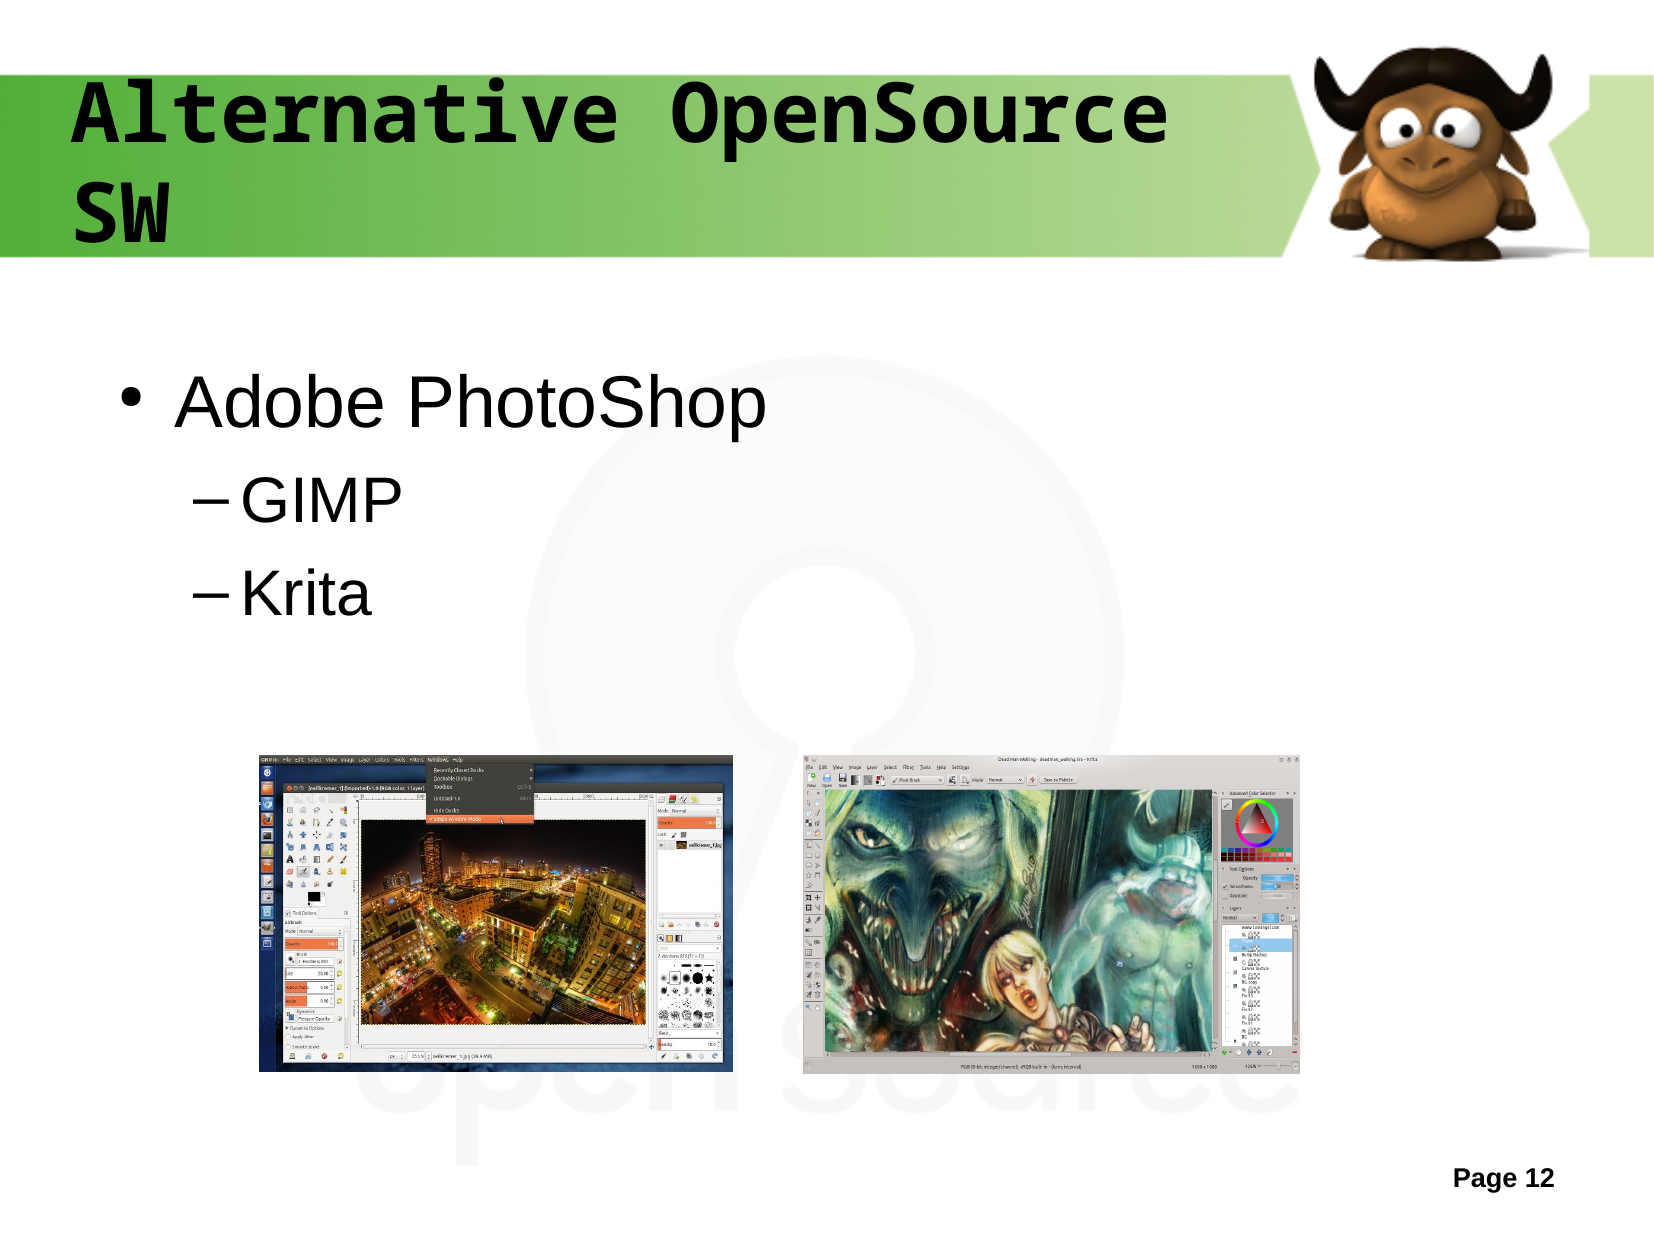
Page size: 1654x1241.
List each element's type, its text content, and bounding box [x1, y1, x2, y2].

title Alternative OpenSource SW [70, 106, 1229, 213]
list Adobe PhotoShop GIMP Krita [118, 354, 1424, 1074]
picture [0, 0, 1654, 1241]
